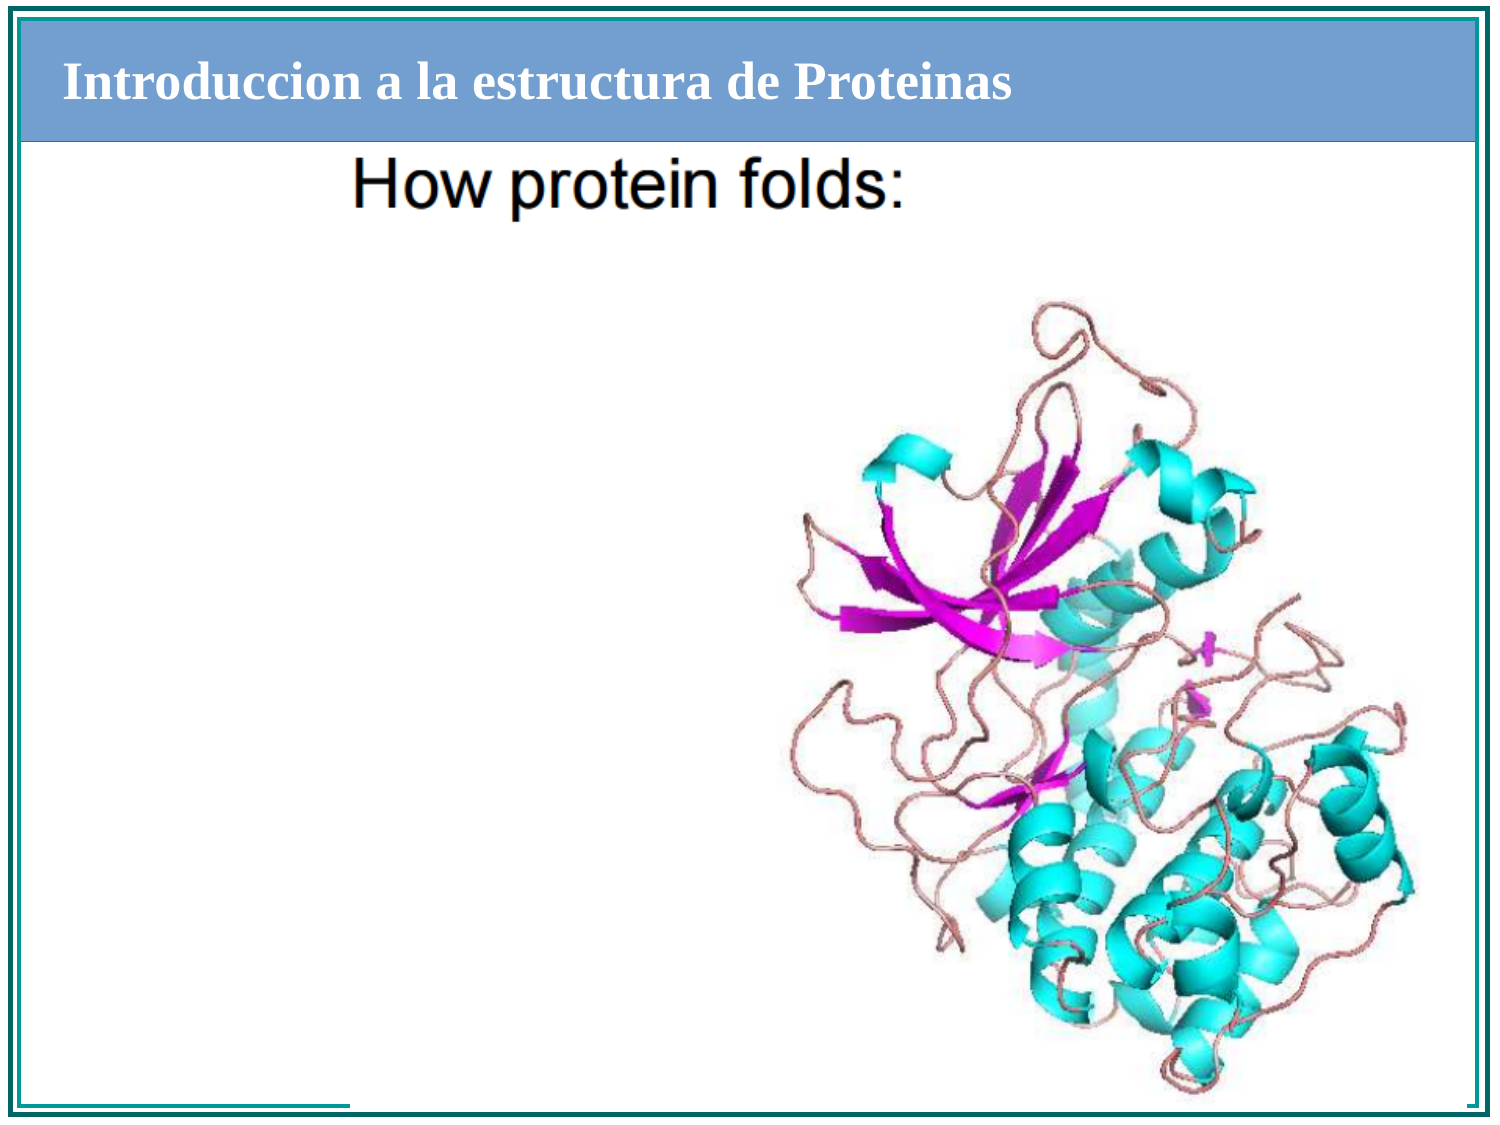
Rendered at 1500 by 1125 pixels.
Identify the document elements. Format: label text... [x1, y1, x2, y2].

text_box Introduccion a la estructura de Proteinas [47, 38, 1335, 142]
text_box [21, 21, 1475, 142]
picture [350, 147, 1467, 1109]
